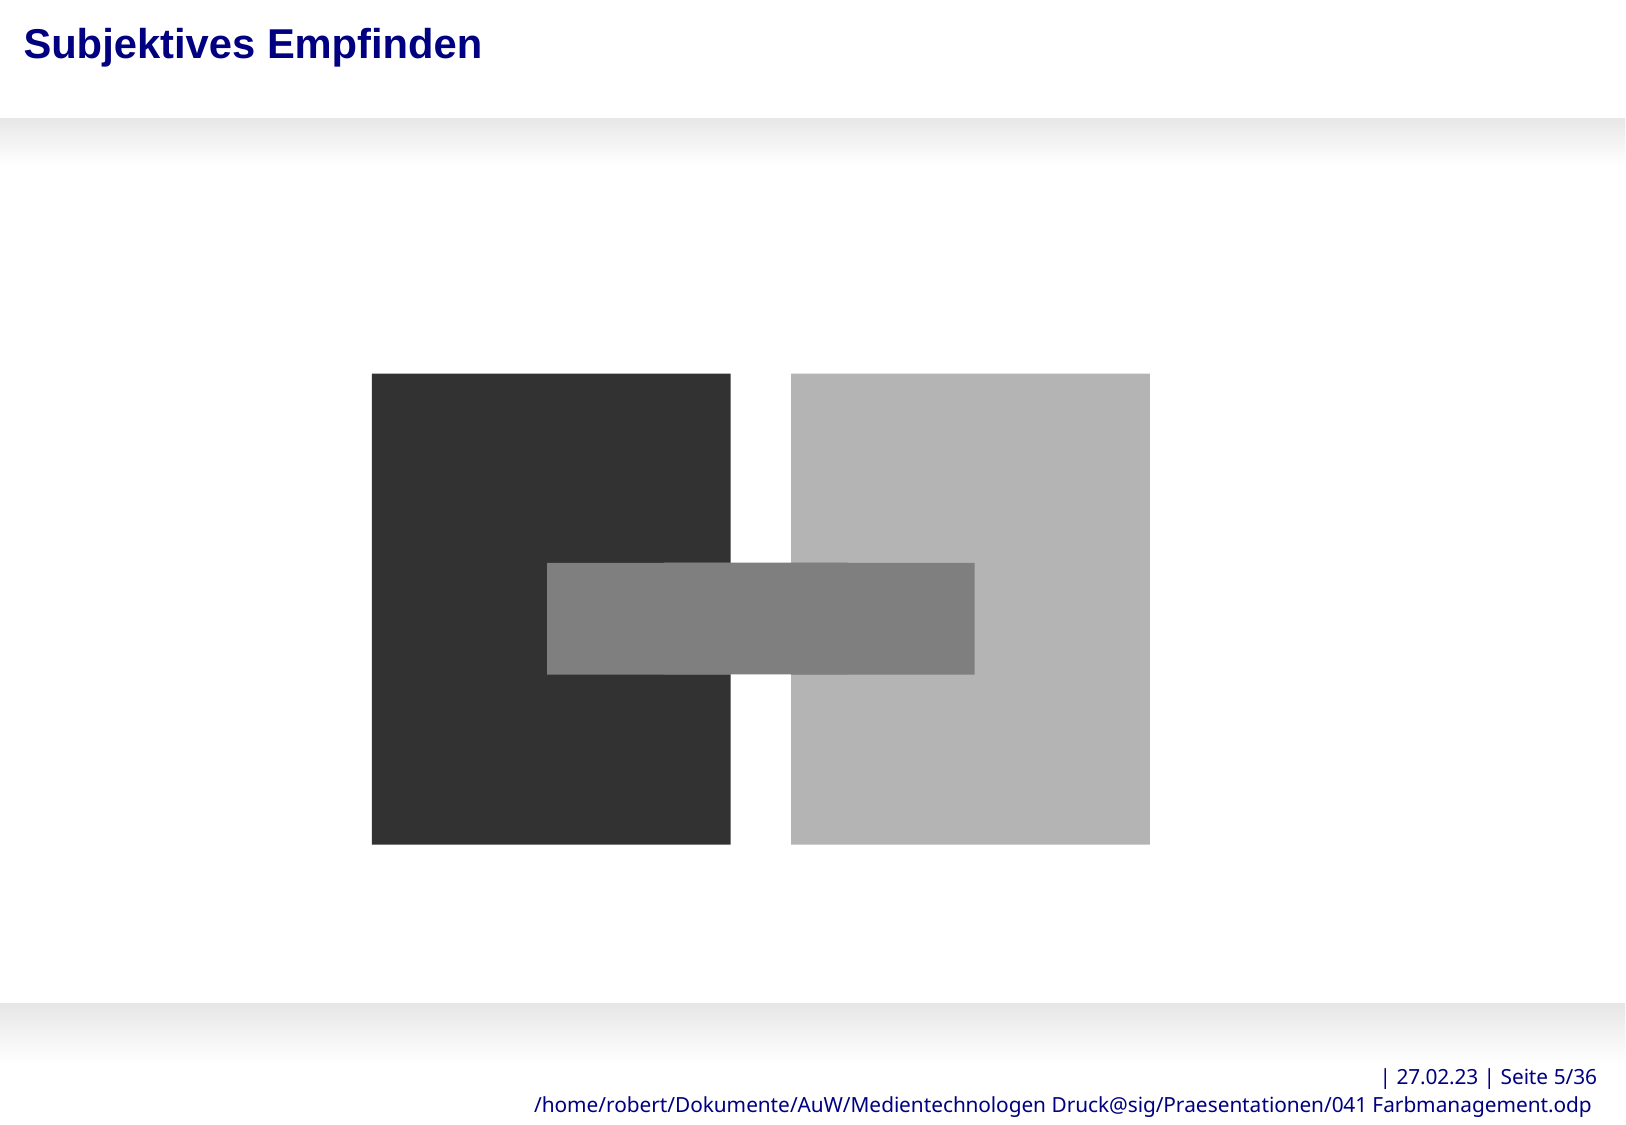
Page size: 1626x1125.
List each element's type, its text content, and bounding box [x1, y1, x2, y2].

text_box [371, 373, 1150, 845]
title Subjektives Empfinden [23, 11, 1600, 130]
